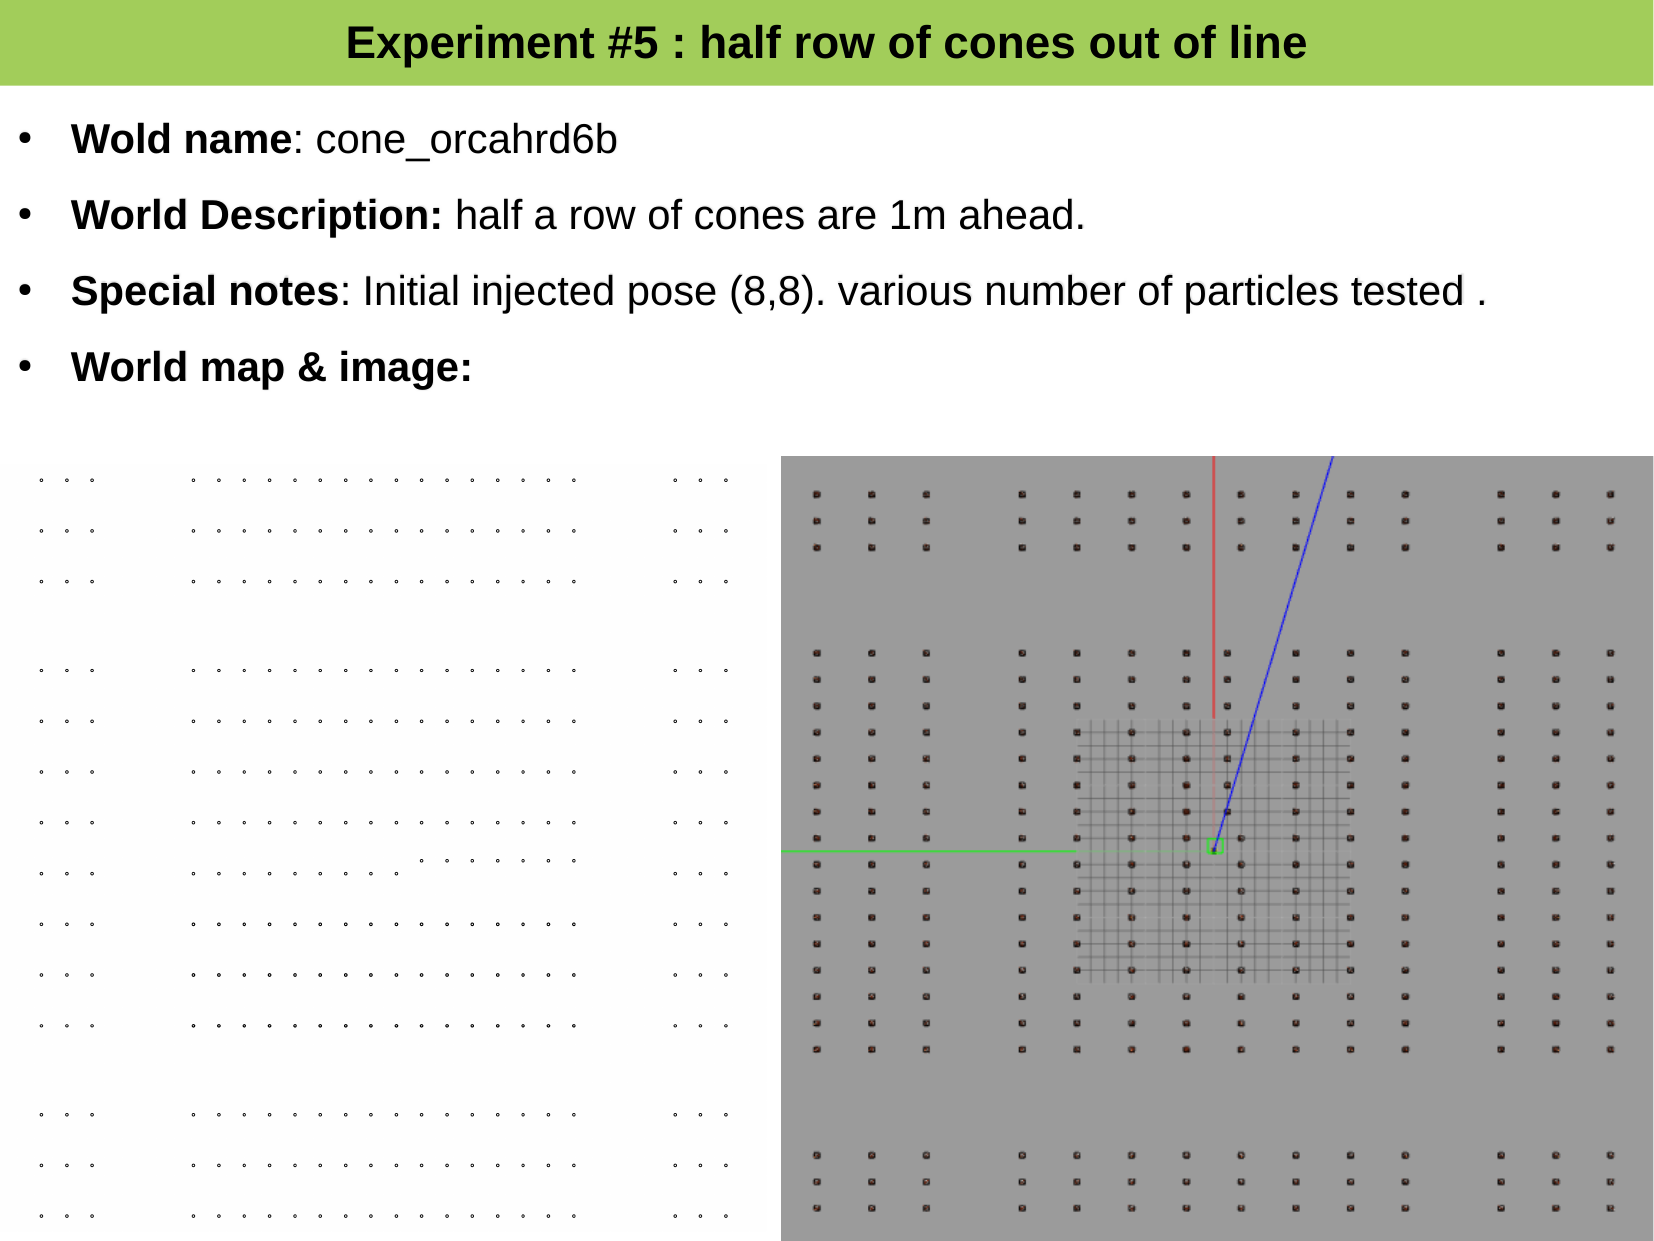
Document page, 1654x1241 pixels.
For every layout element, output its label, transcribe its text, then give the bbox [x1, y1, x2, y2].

picture [781, 456, 1654, 1241]
list Wold name: cone_orcahrd6b World Description: half a row of cones are 1m ahead. Special notes: Initial injected pose (8,8). various number of particles tested . World map & image: [0, 115, 1654, 1241]
picture [0, 464, 767, 1232]
title Experiment #5 : half row of cones out of line [0, 0, 1654, 86]
